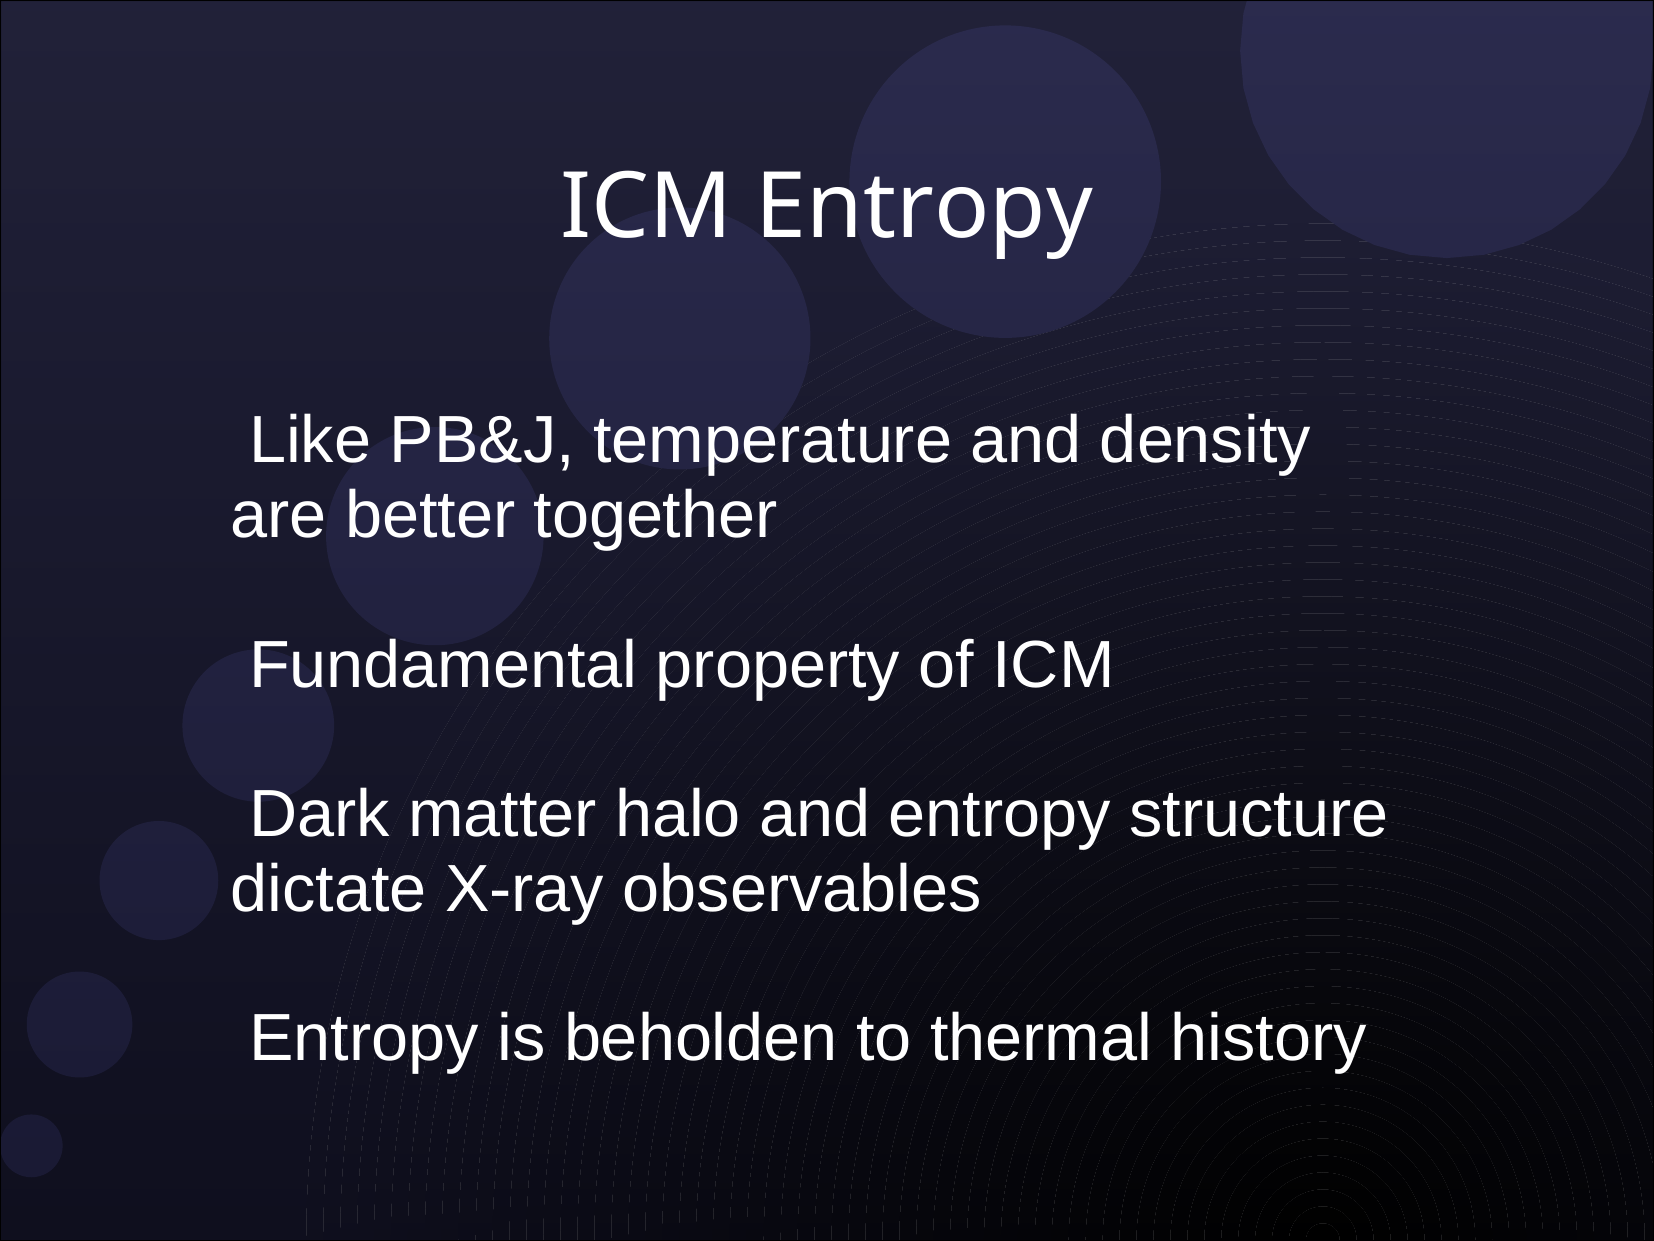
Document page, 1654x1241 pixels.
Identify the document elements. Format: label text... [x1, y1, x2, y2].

text_box Like PB&J, temperature and density are better together Fundamental property of ICM Dark matter halo and entropy structure dictate X-ray observables Entropy is beholden to thermal history [230, 402, 1423, 1076]
text_box ICM Entropy [452, 137, 1201, 292]
